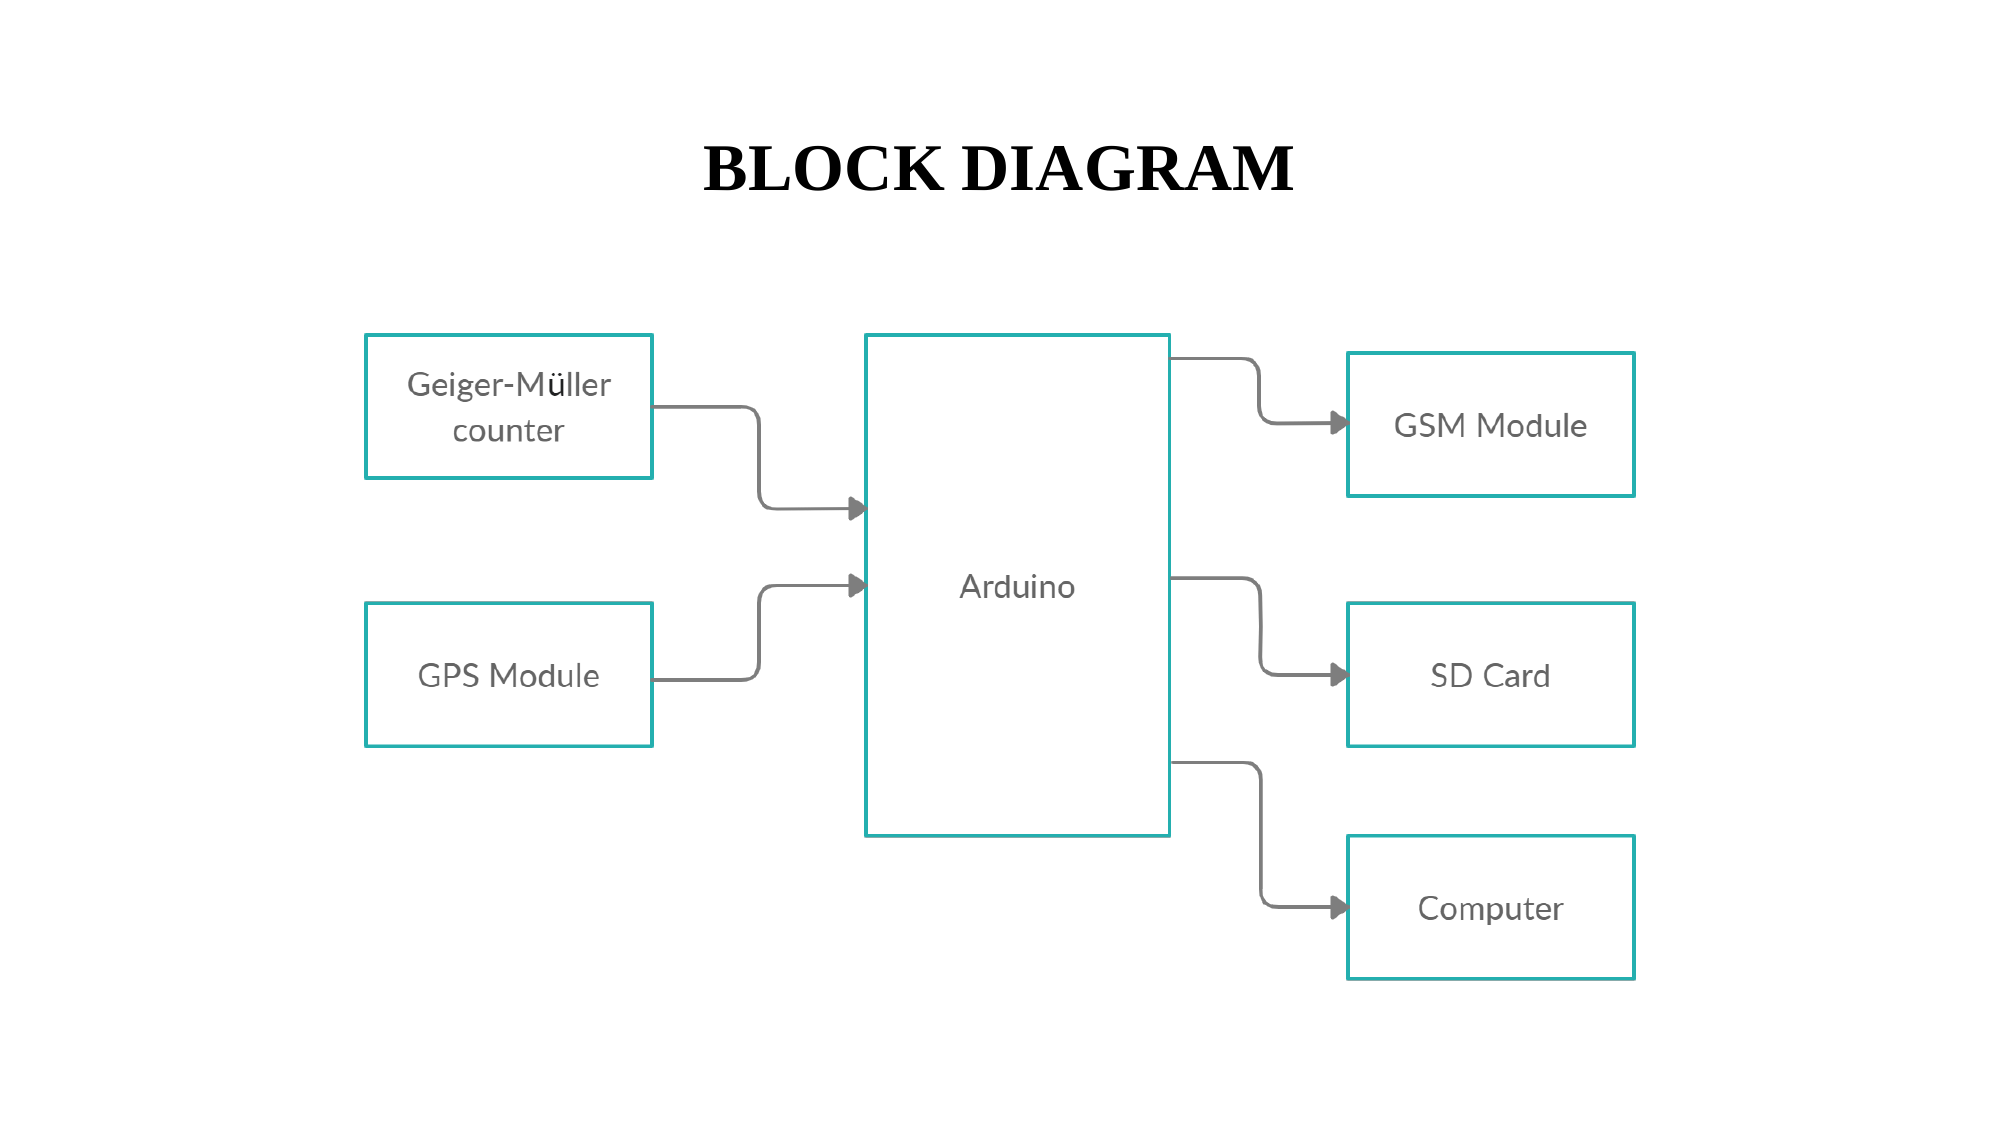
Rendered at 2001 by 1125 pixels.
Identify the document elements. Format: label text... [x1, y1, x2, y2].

picture [330, 299, 1670, 1014]
title BLOCK DIAGRAM [137, 59, 1863, 278]
